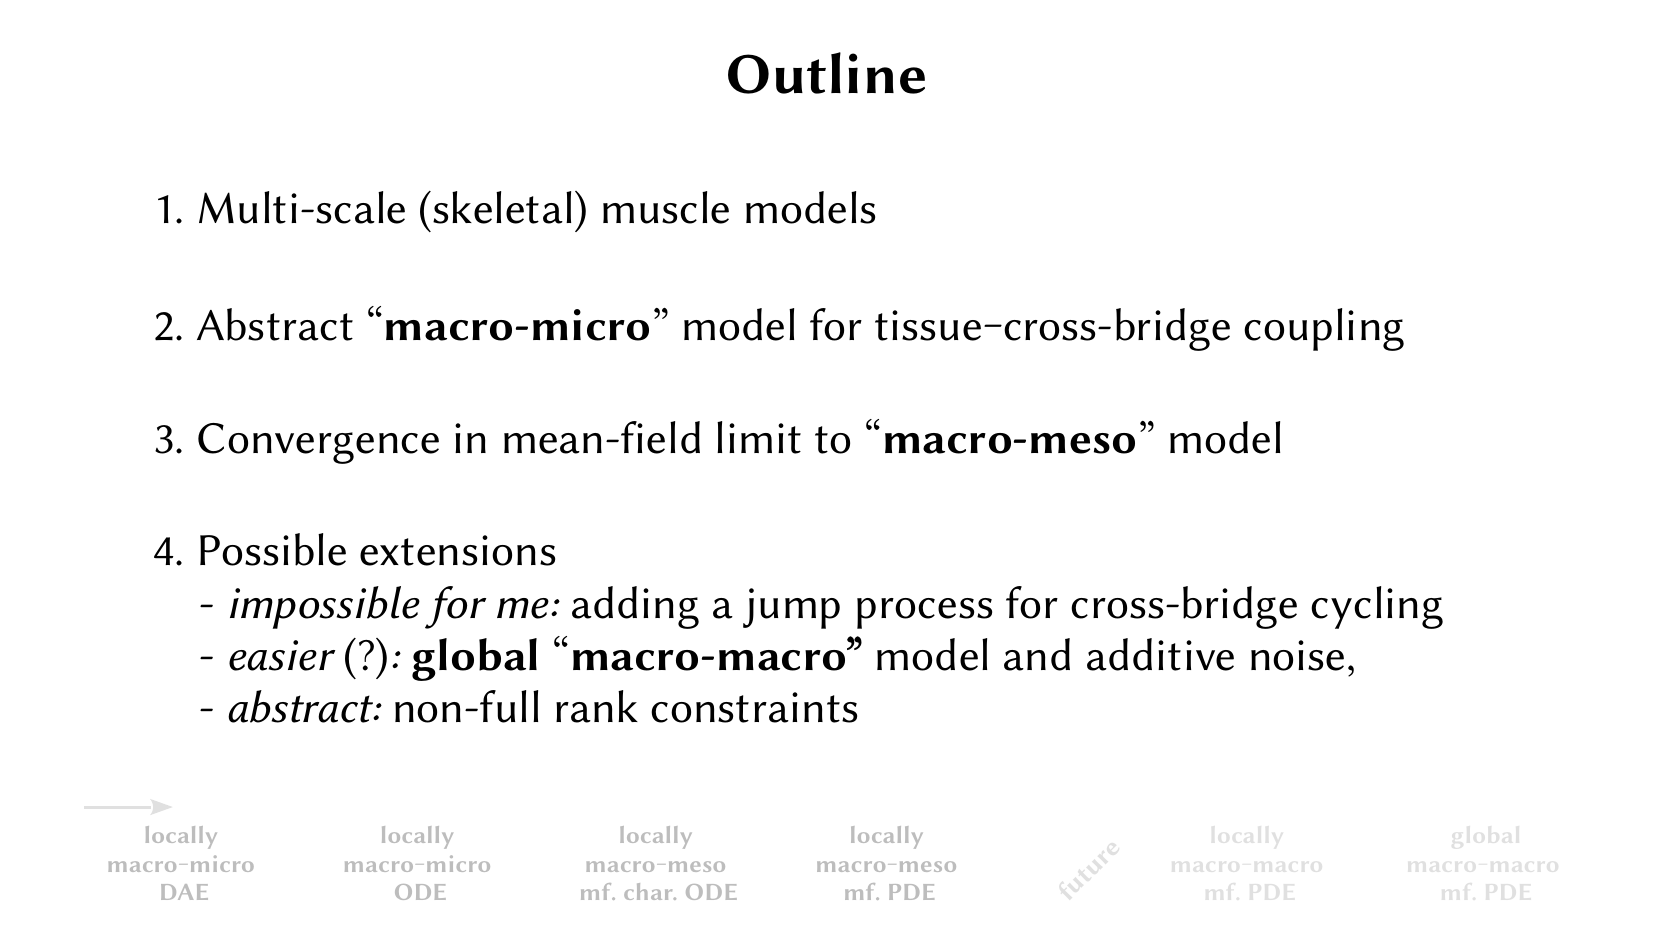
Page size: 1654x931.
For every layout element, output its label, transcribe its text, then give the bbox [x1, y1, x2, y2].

text_box locally macro‒micro DAE [91, 828, 280, 920]
list 1. Multi-scale (skeletal) muscle models [82, 182, 1571, 263]
text_box global macro‒macro mf. PDE [1391, 813, 1582, 920]
list 3. Convergence in mean-field limit to “macro-meso” model [82, 412, 1571, 488]
title Outline [82, 37, 1571, 113]
text_box locally macro‒macro mf. PDE [1155, 828, 1346, 920]
list 4. Possible extensions - impossible for me: adding a jump process for cross-bridge cycling - easier (?): global “macro-macro” model and additive noise, - abstract: non-full rank constraints [82, 524, 1571, 828]
text_box future [1035, 828, 1143, 923]
text_box locally macro‒meso mf. PDE [800, 828, 989, 920]
list 2. Abstract “macro-micro” model for tissue‒cross-bridge coupling [82, 299, 1571, 375]
text_box locally macro‒micro ODE [328, 828, 516, 920]
text_box locally macro‒meso mf. char. ODE [564, 828, 754, 920]
